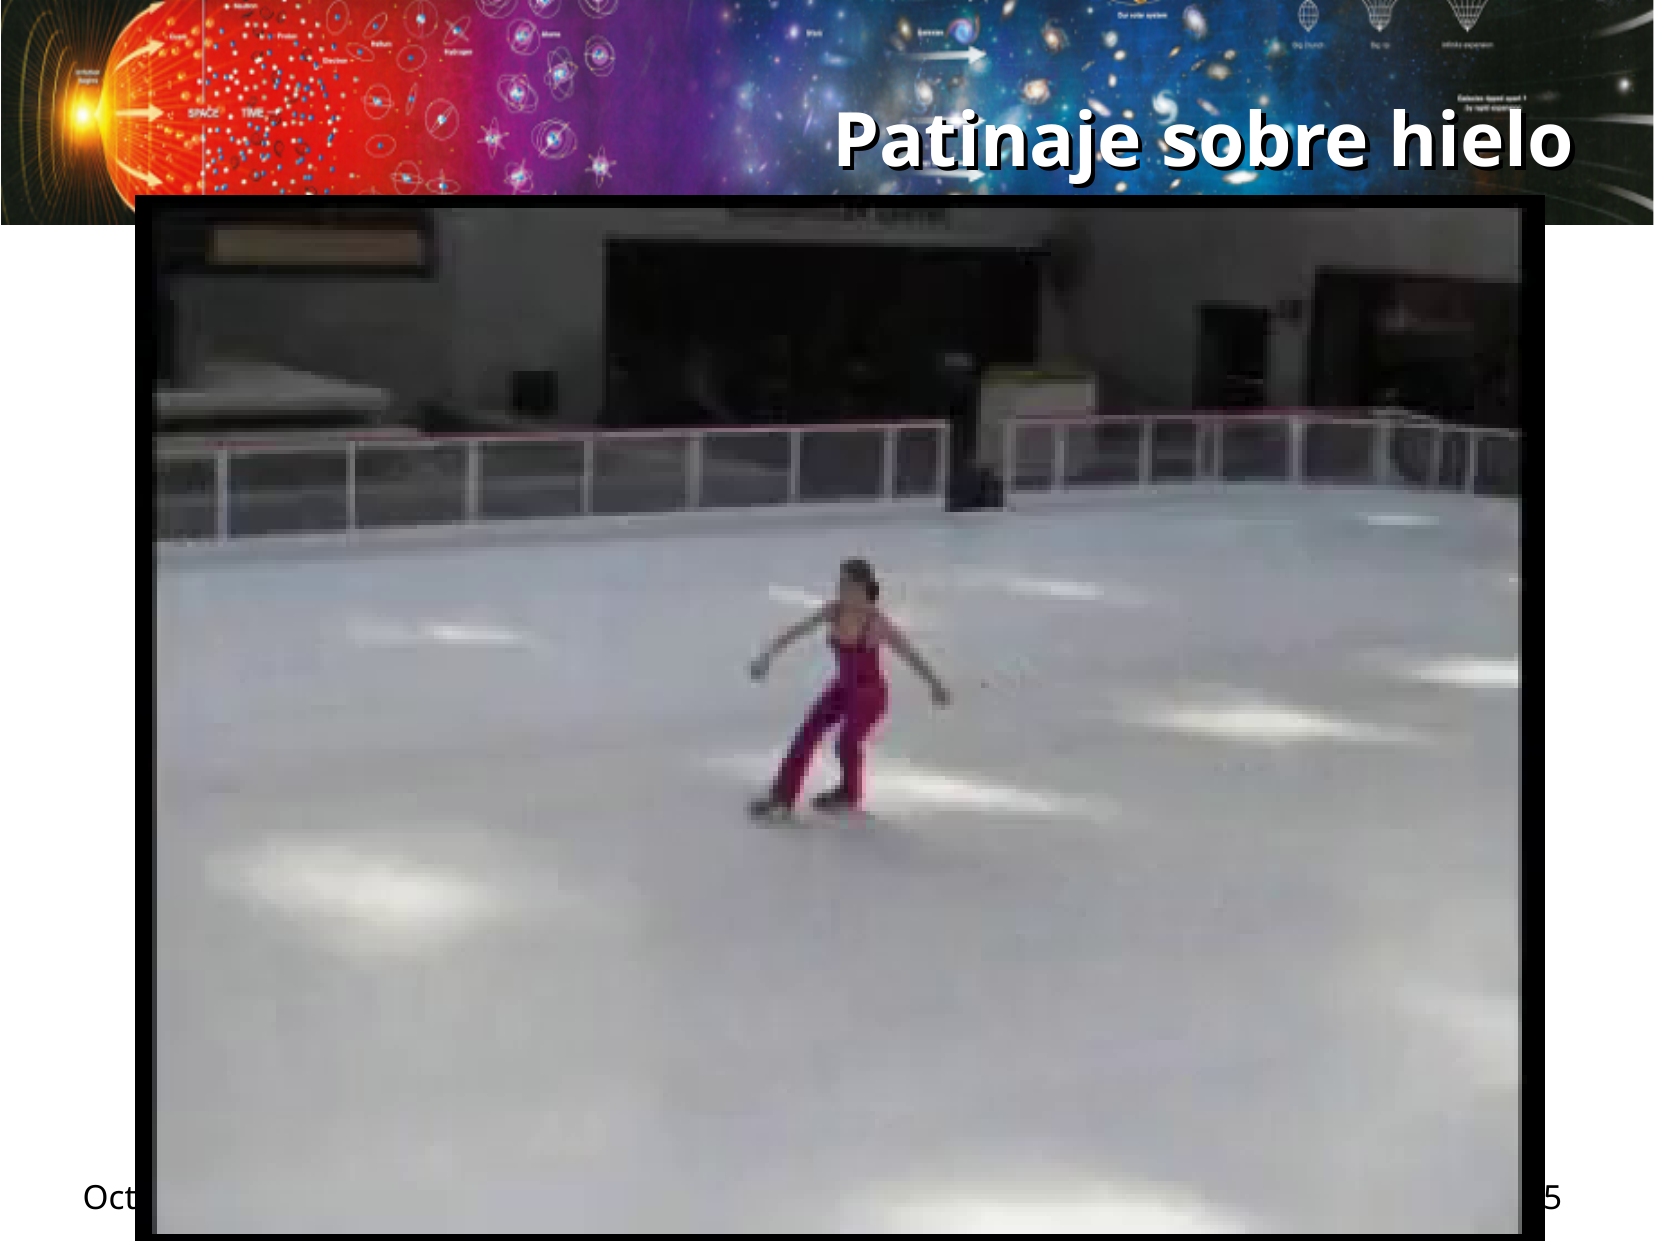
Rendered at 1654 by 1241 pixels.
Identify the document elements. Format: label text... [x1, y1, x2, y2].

text_box [134, 195, 1546, 1241]
picture [1, 0, 1654, 225]
title Patinaje sobre hielo [86, 49, 1576, 226]
